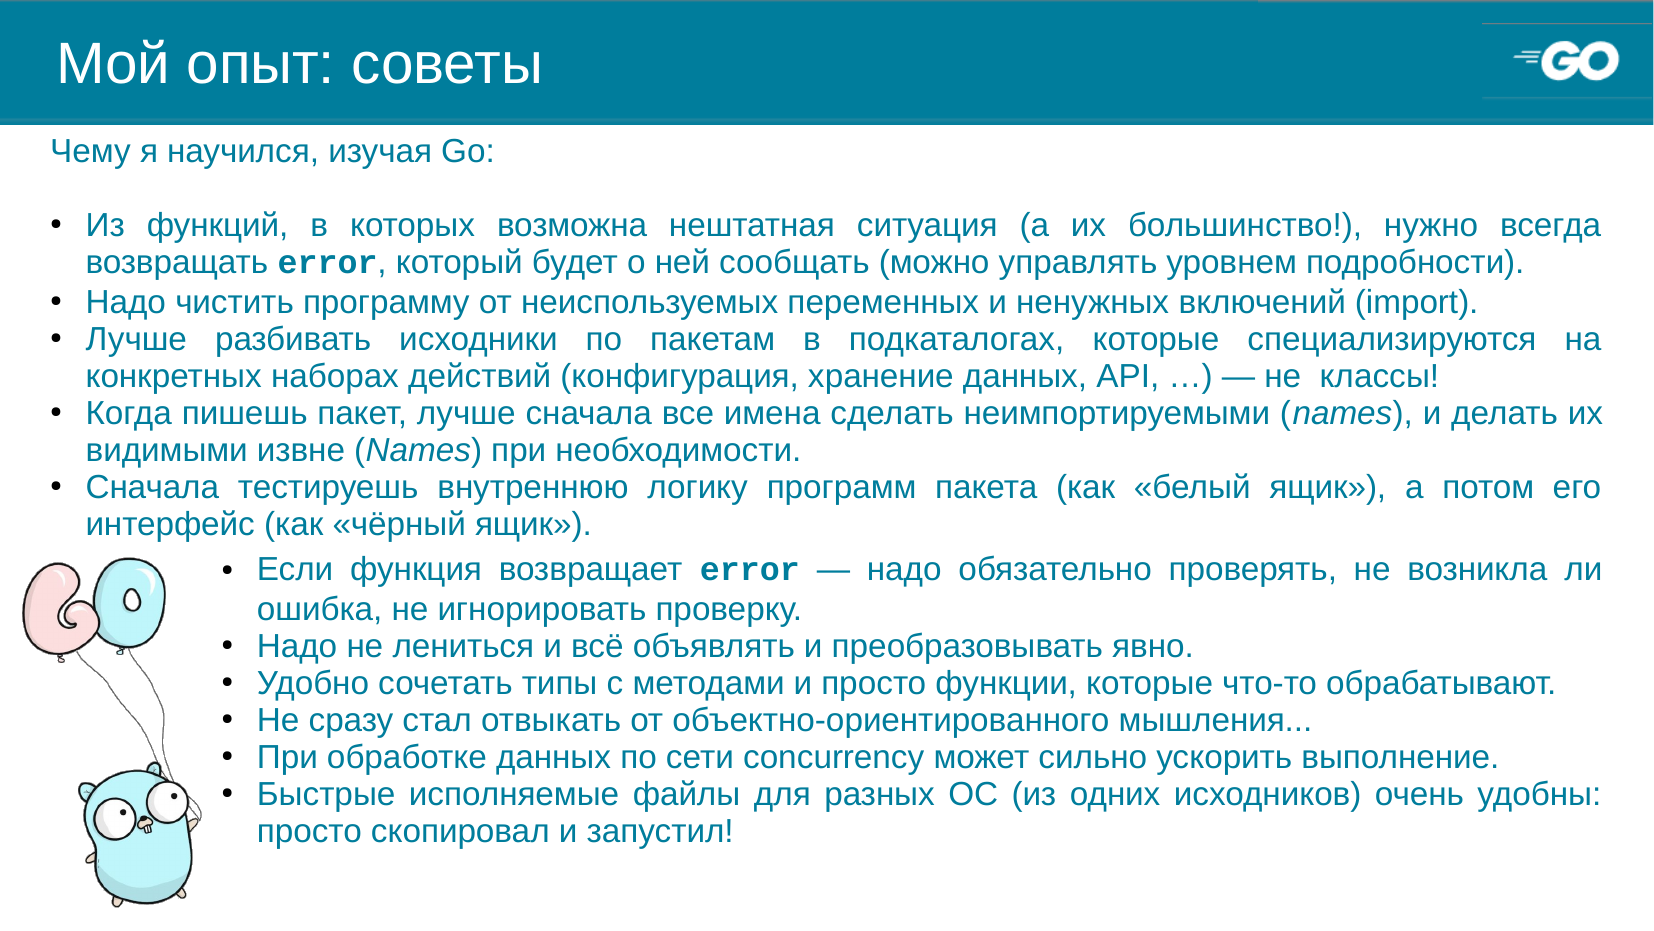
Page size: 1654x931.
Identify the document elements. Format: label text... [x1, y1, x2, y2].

picture [20, 555, 203, 910]
picture [1542, 41, 1619, 81]
text_box Мой опыт: советы [41, 23, 1495, 104]
text_box Если функция возвращает error — надо обязательно проверять, не возникла ли ошибка, не игнорировать проверку. Надо не лениться и всё объявлять и преобразовывать явно. Удобно сочетать типы с методами и просто функции, которые что-то обрабатывают. Не сразу стал отвыкать от объектно-ориентированного мышления... При обработке данных по сети concurrency может сильно ускорить выполнение. Быстрые исполняемые файлы для разных ОС (из одних исходников) очень удобны: просто скопировал и запустил! [206, 543, 1619, 858]
text_box Чему я научился, изучая Go: Из функций, в которых возможна нештатная ситуация (а их большинство!), нужно всегда возвращать error, который будет о ней сообщать (можно управлять уровнем подробности). Надо чистить программу от неиспользуемых переменных и ненужных включений (import). Лучше разбивать исходники по пакетам в подкаталогах, которые специализируются на конкретных наборах действий (конфигурация, хранение данных, API, …) — не классы! Когда пишешь пакет, лучше сначала все имена сделать неимпортируемыми (names), и делать их видимыми извне (Names) при необходимости. Сначала тестируешь внутреннюю логику программ пакета (как «белый ящик»), а потом его интерфейс (как «чёрный ящик»). [35, 124, 1619, 551]
